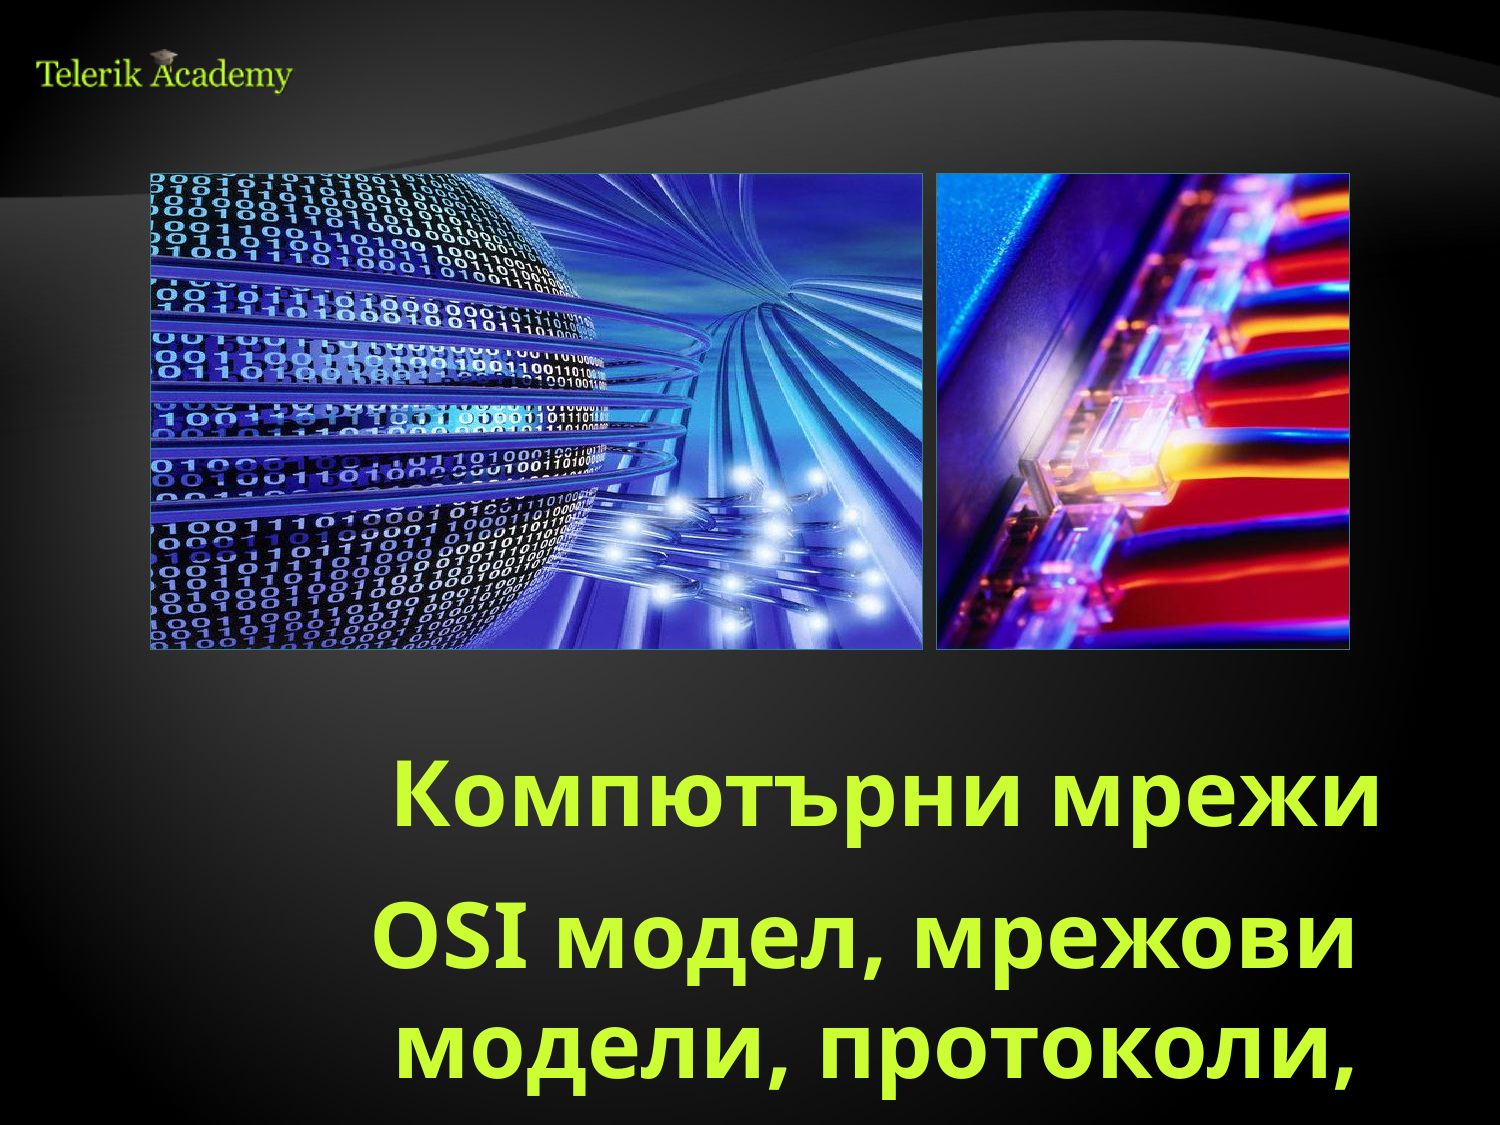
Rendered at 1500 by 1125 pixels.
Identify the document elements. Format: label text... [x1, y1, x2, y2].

title Компютърни мрежи [99, 726, 1400, 840]
picture [0, 0, 1500, 1125]
subtitle OSI модел, мрежови модели, протоколи, стандарти, хардуерно оборудване [125, 869, 1375, 1039]
